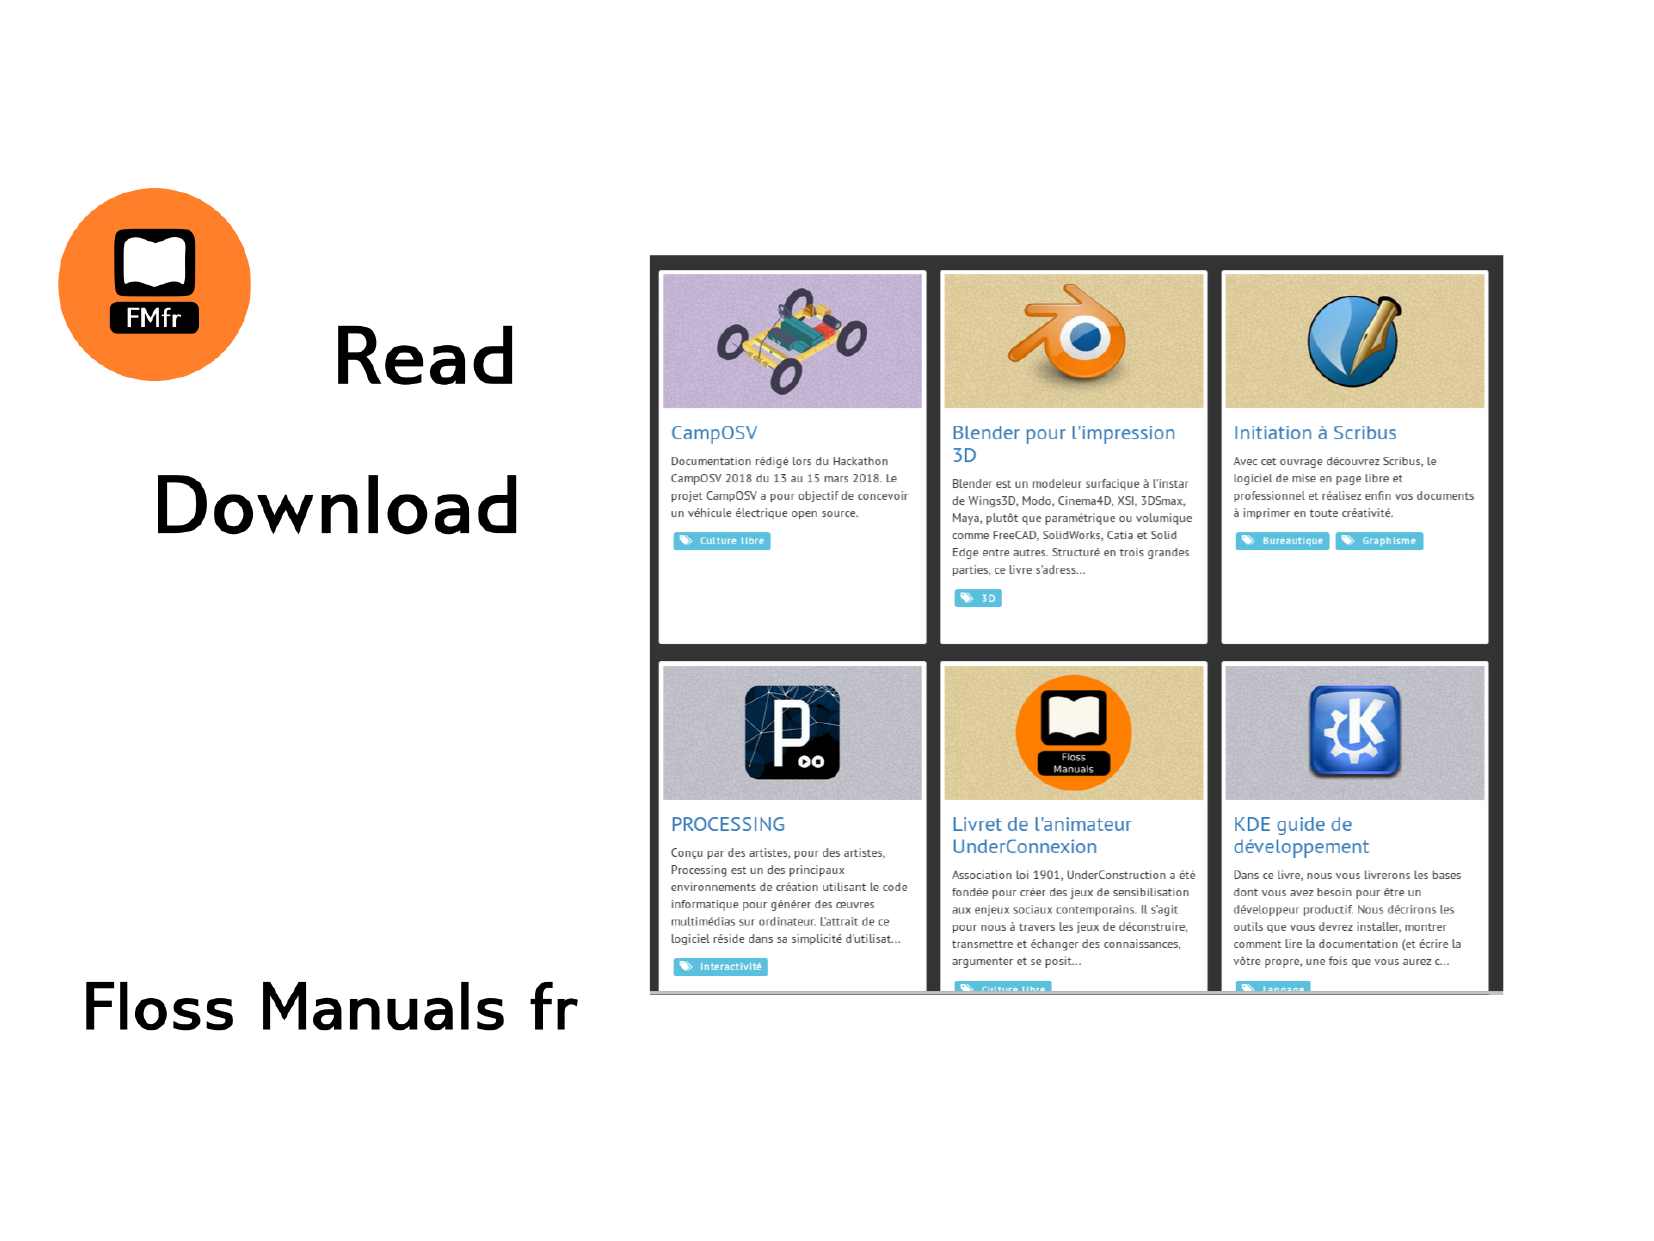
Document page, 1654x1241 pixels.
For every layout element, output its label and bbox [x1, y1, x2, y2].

picture [11, 149, 1654, 1080]
